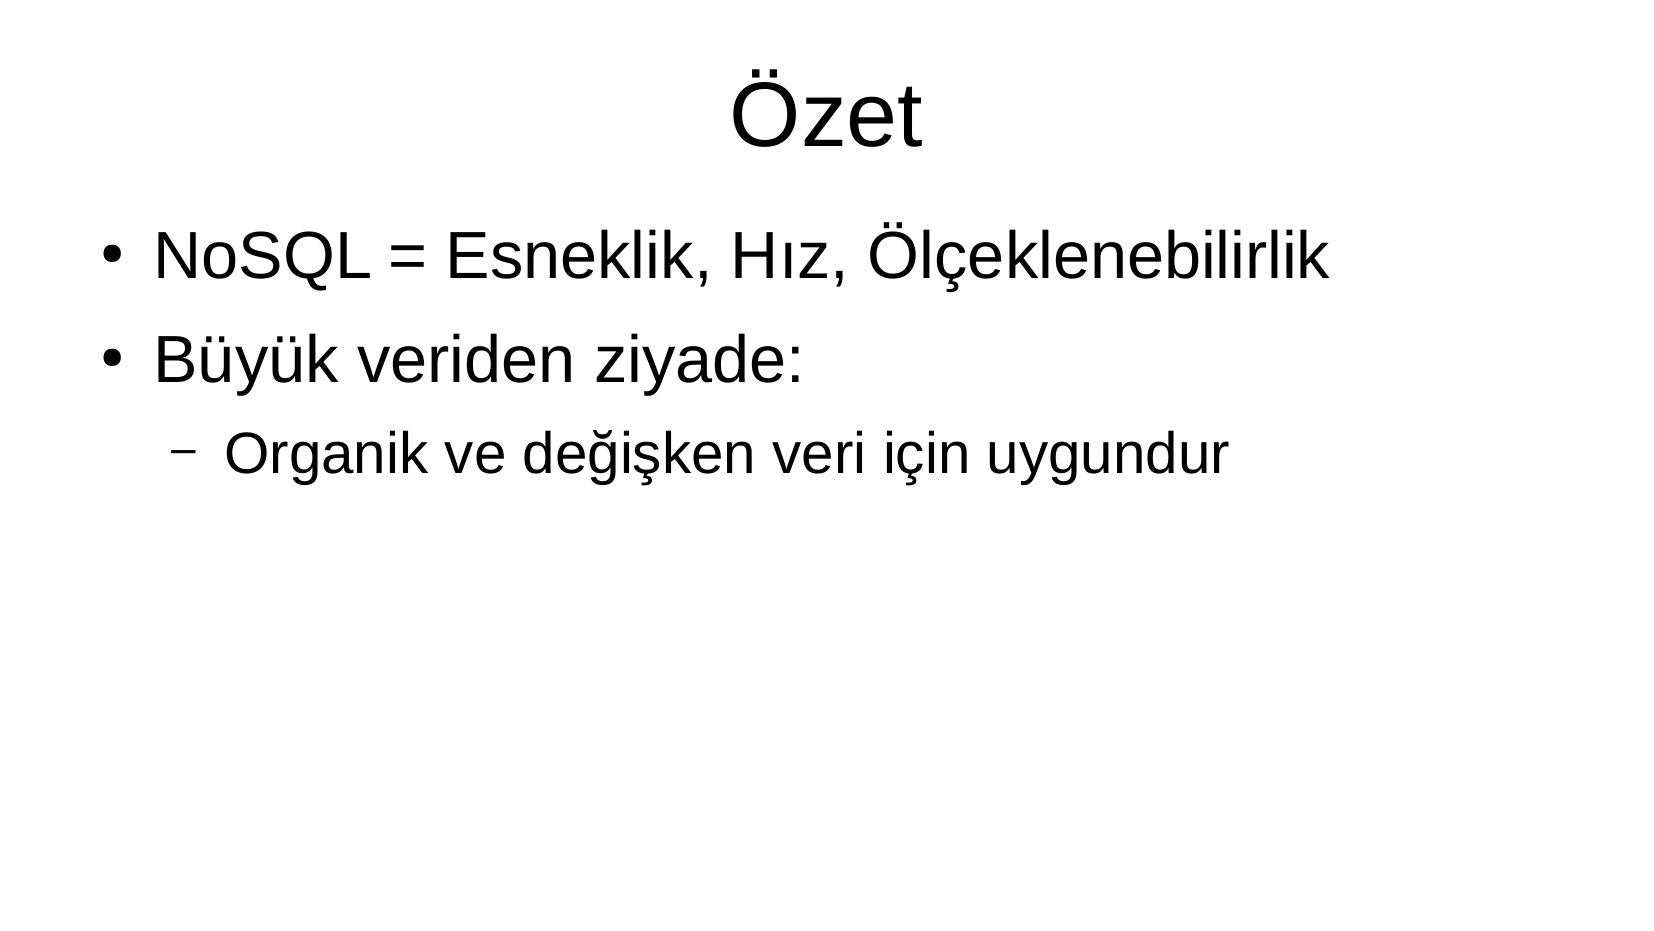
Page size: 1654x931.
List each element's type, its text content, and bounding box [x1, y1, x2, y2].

list NoSQL = Esneklik, Hız, Ölçeklenebilirlik Büyük veriden ziyade: Organik ve değişken veri için uygundur [82, 217, 1571, 758]
title Özet [82, 37, 1571, 193]
